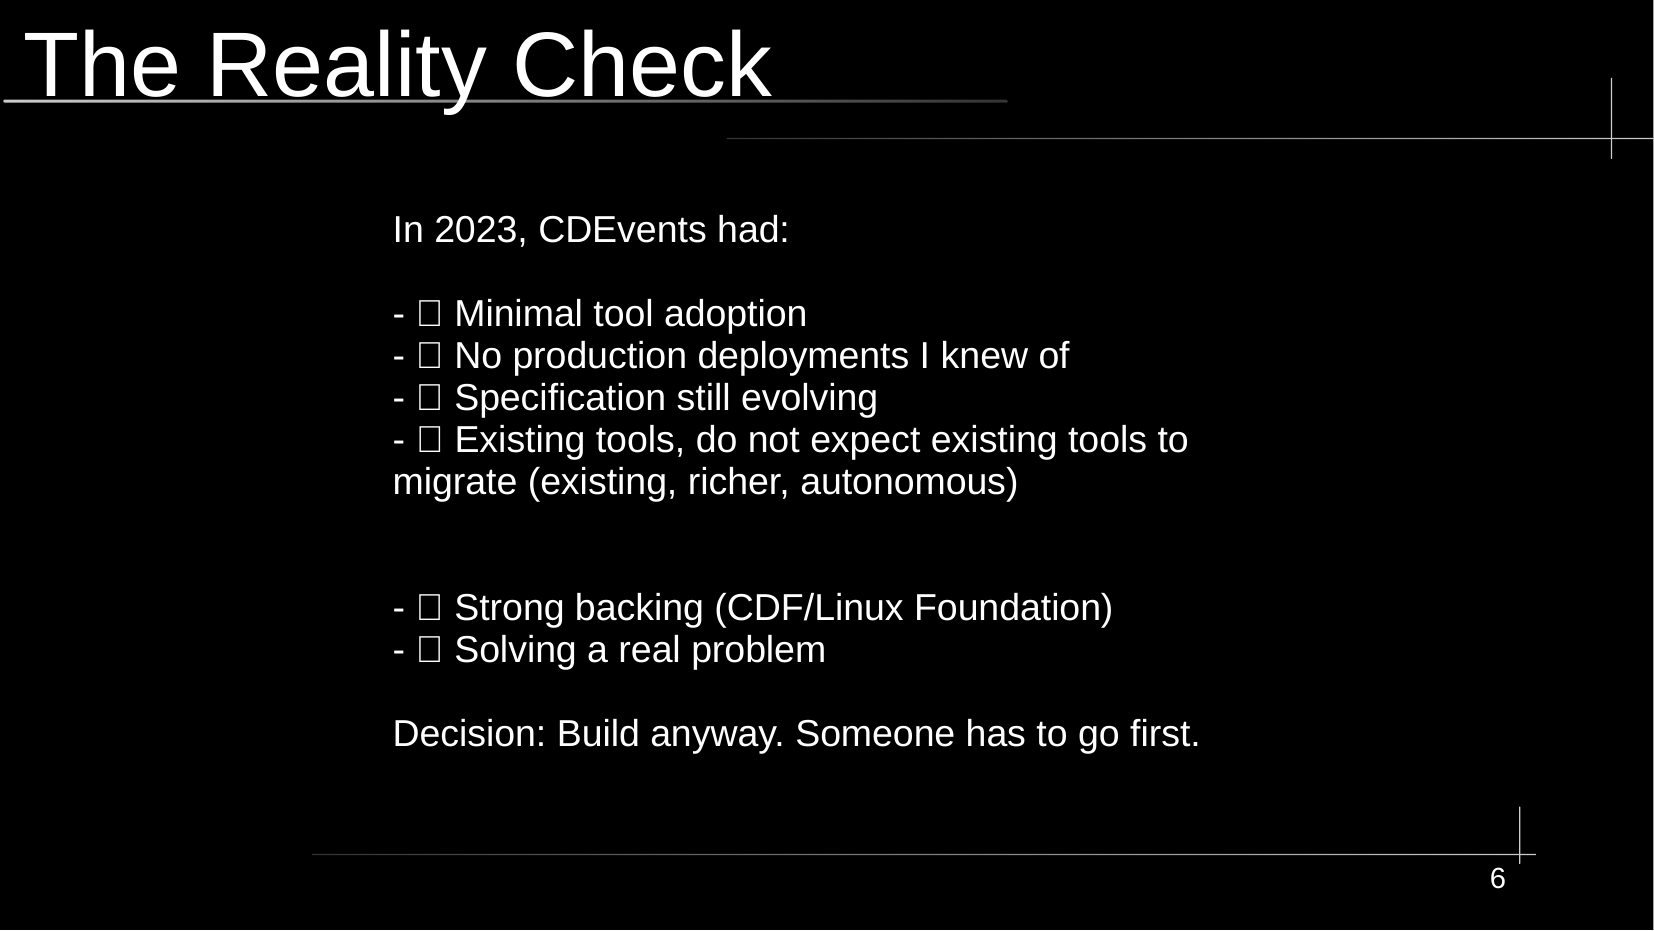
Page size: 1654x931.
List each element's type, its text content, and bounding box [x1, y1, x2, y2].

text_box In 2023, CDEvents had: - ❌ Minimal tool adoption - ❌ No production deployments I knew of - ❌ Specification still evolving - ❌ Existing tools, do not expect existing tools to migrate (existing, richer, autonomous) - ✅ Strong backing (CDF/Linux Foundation) - ✅ Solving a real problem Decision: Build anyway. Someone has to go first. [378, 200, 1277, 636]
title The Reality Check [23, 11, 1589, 119]
